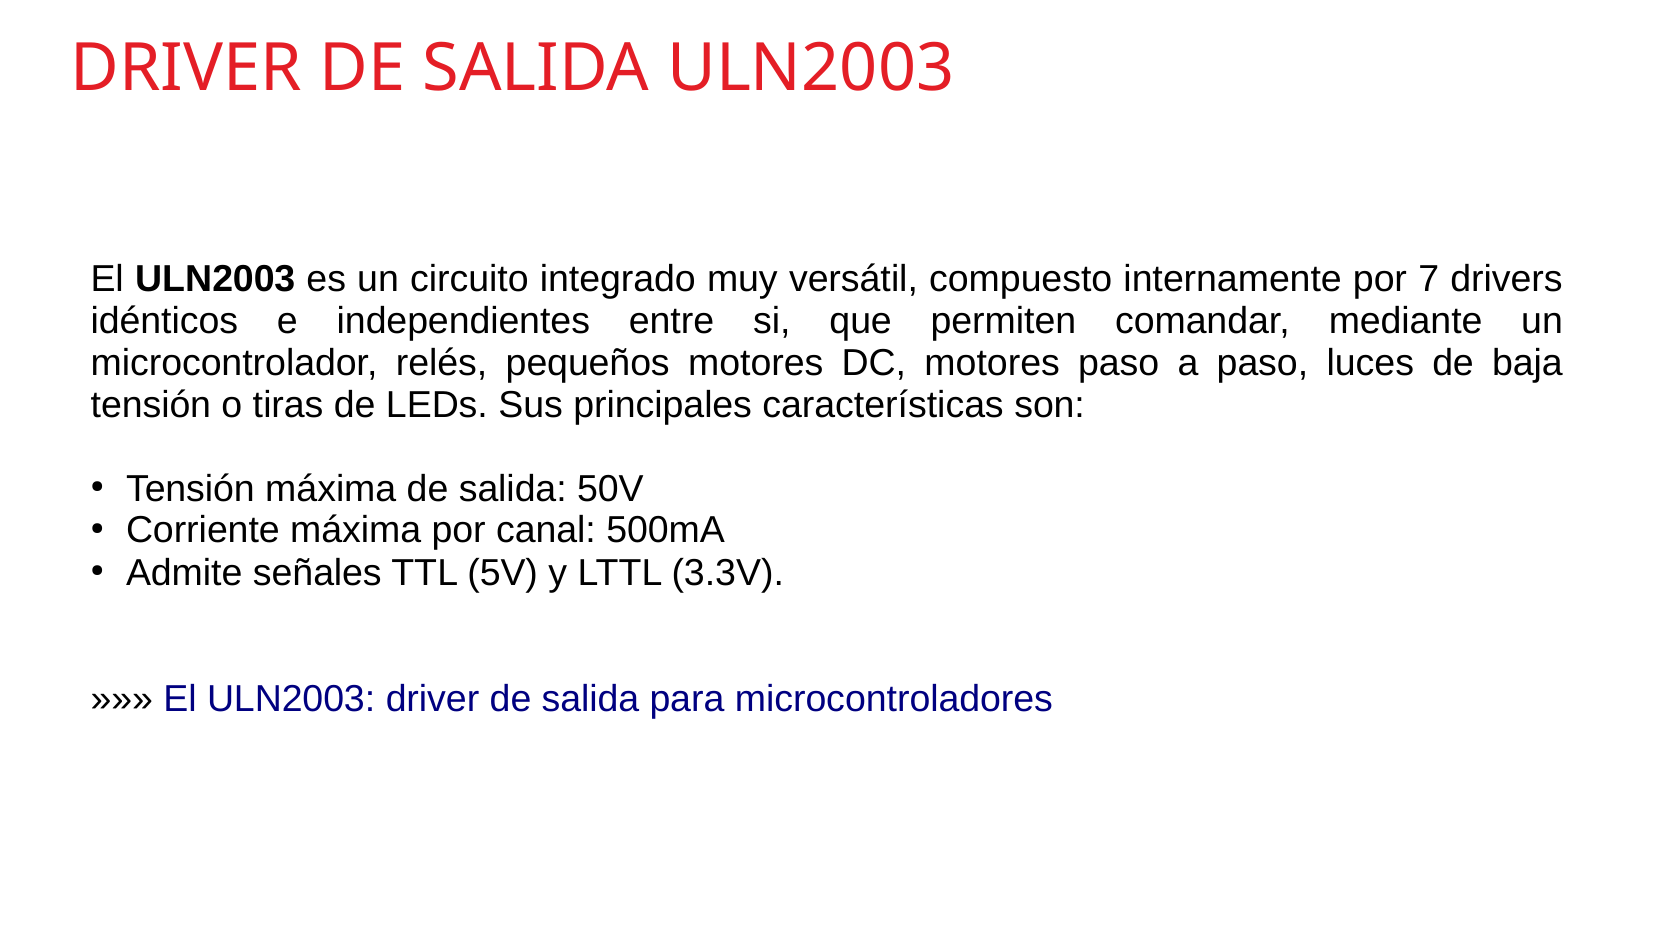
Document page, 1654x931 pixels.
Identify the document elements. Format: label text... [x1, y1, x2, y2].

title DRIVER DE SALIDA ULN2003 [70, 11, 1347, 118]
text_box El ULN2003 es un circuito integrado muy versátil, compuesto internamente por 7 drivers idénticos e independientes entre si, que permiten comandar, mediante un microcontrolador, relés, pequeños motores DC, motores paso a paso, luces de baja tensión o tiras de LEDs. Sus principales características son: Tensión máxima de salida: 50V Corriente máxima por canal: 500mA Admite señales TTL (5V) y LTTL (3.3V). »»» El ULN2003: driver de salida para microcontroladores [75, 249, 1578, 780]
